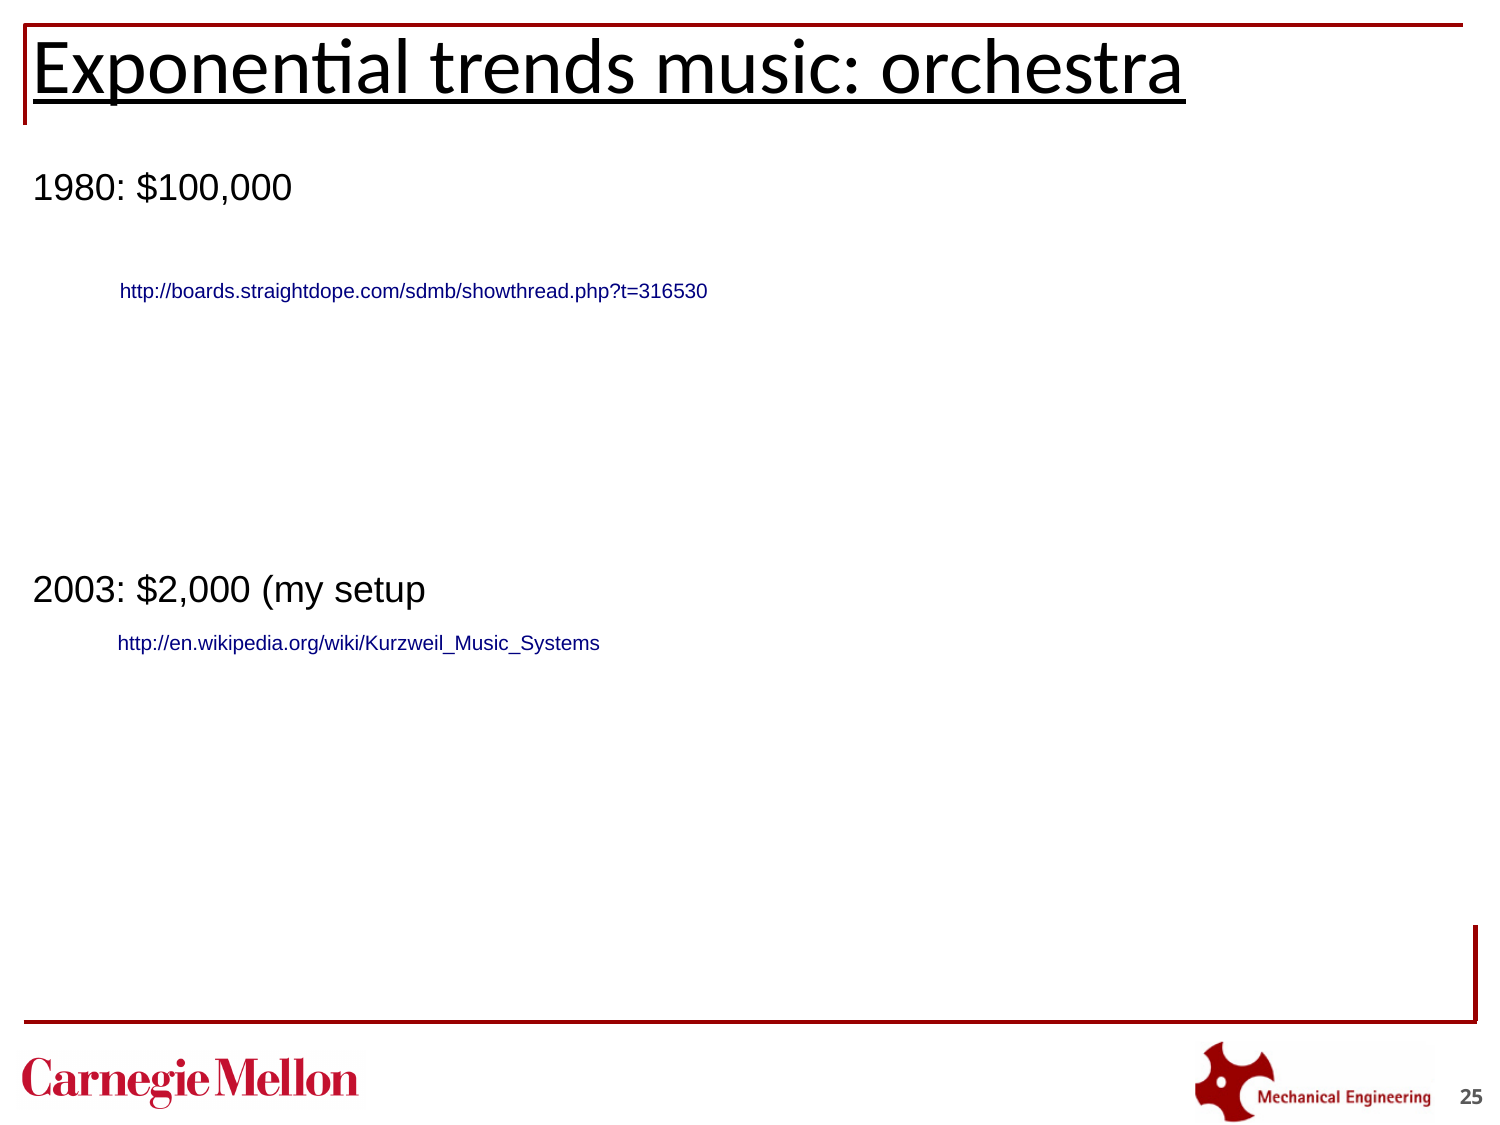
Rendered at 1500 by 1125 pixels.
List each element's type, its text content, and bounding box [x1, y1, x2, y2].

text_box http://en.wikipedia.org/wiki/Kurzweil_Music_Systems [102, 622, 616, 663]
text_box 2003: $2,000 (my setup [18, 557, 1171, 618]
picture [16, 1050, 366, 1110]
picture [1192, 1034, 1438, 1125]
text_box http://boards.straightdope.com/sdmb/showthread.php?t=316530 [105, 270, 723, 310]
text_box 1980: $100,000 [17, 155, 1171, 216]
title Exponential trends music: orchestra [17, 0, 1368, 156]
